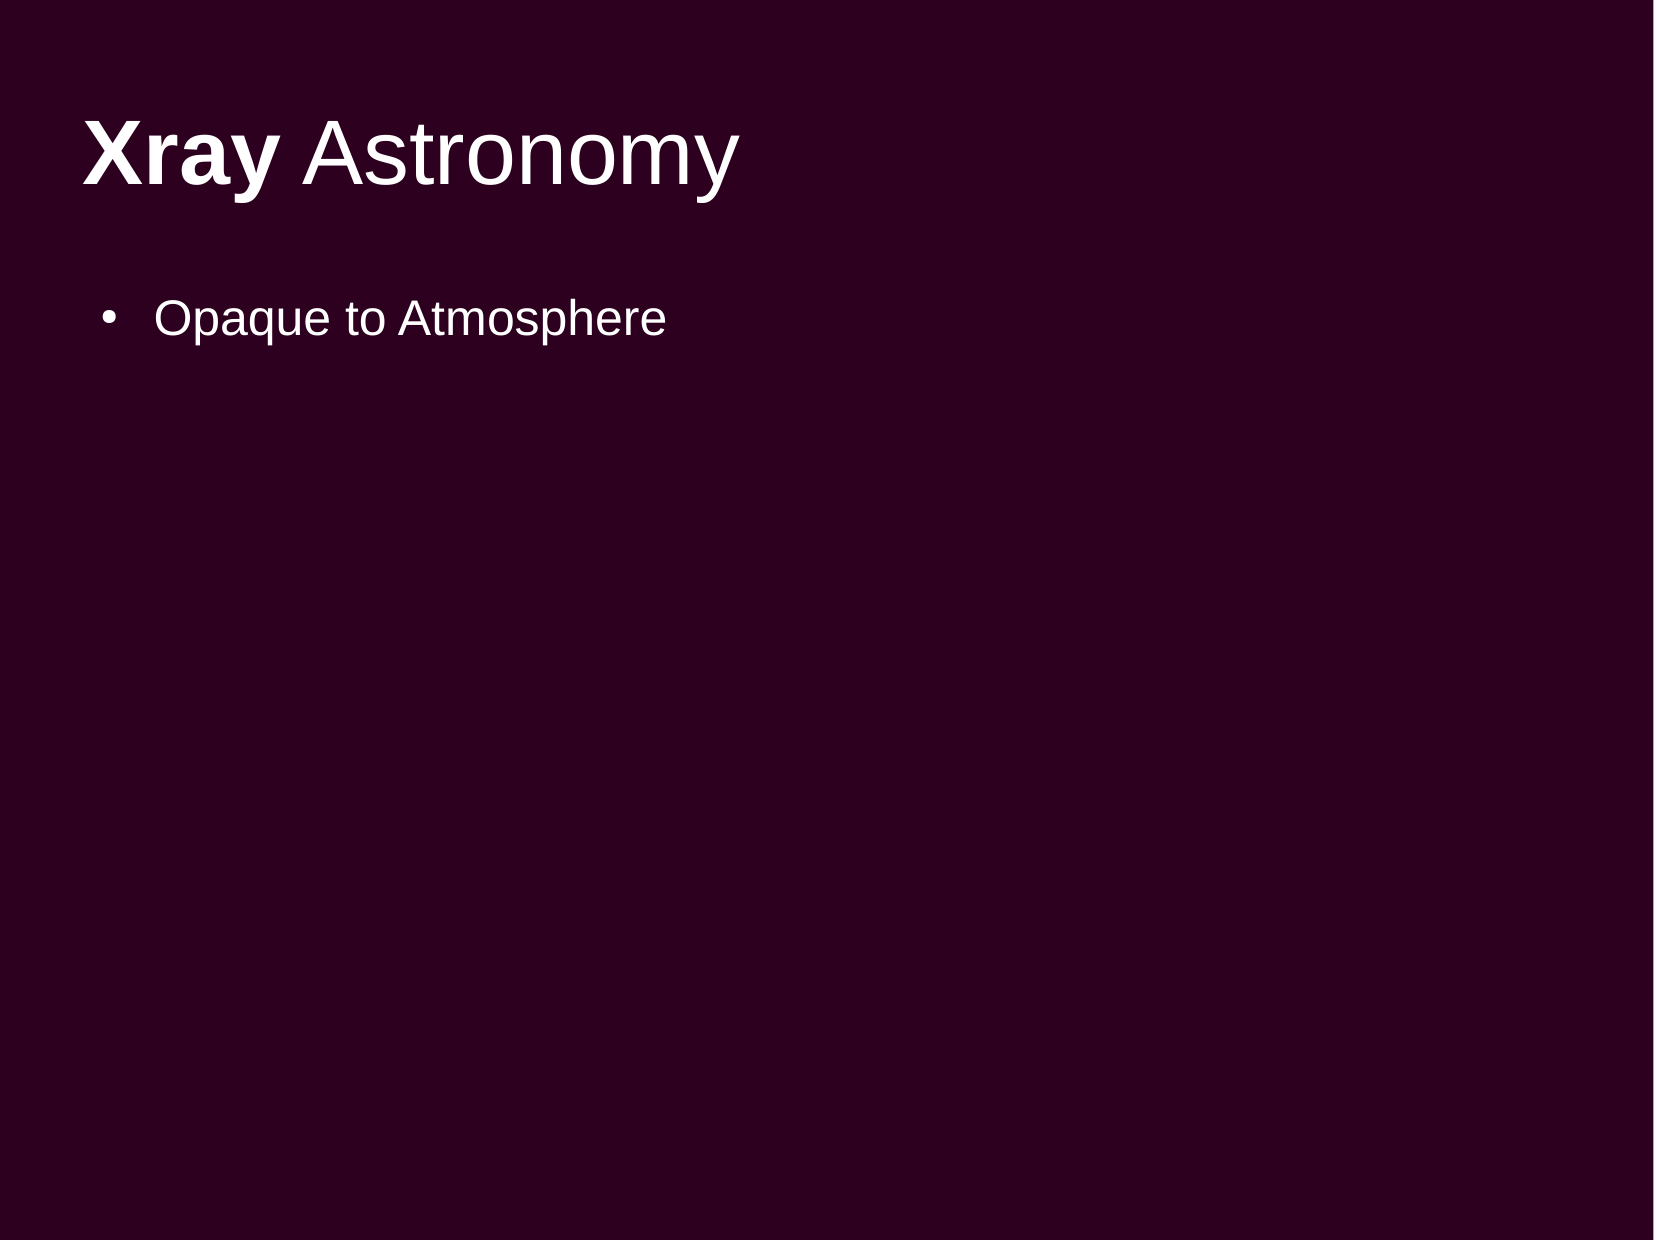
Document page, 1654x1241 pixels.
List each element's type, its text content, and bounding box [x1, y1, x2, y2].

title Xray Astronomy [82, 49, 1571, 257]
list Opaque to Atmosphere [82, 290, 827, 1010]
